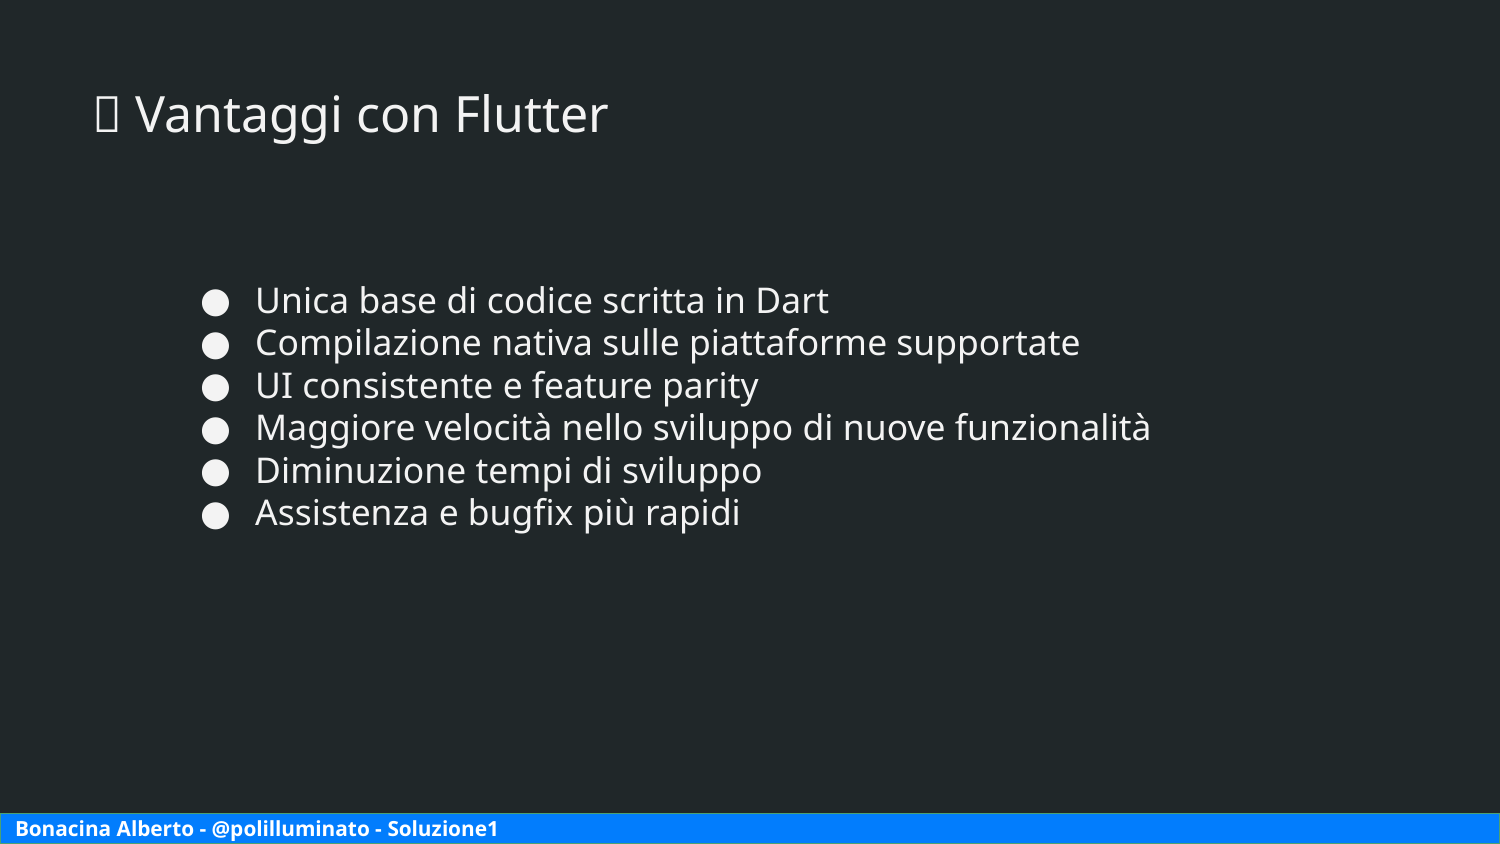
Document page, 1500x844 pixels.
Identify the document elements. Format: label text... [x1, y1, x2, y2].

text_box Bonacina Alberto - @polilluminato - Soluzione1 [0, 800, 1500, 844]
text_box 🩵 Vantaggi con Flutter [77, 67, 738, 159]
text_box Unica base di codice scritta in Dart Compilazione nativa sulle piattaforme supportate UI consistente e feature parity Maggiore velocità nello sviluppo di nuove funzionalità Diminuzione tempi di sviluppo Assistenza e bugfix più rapidi [165, 262, 1235, 548]
